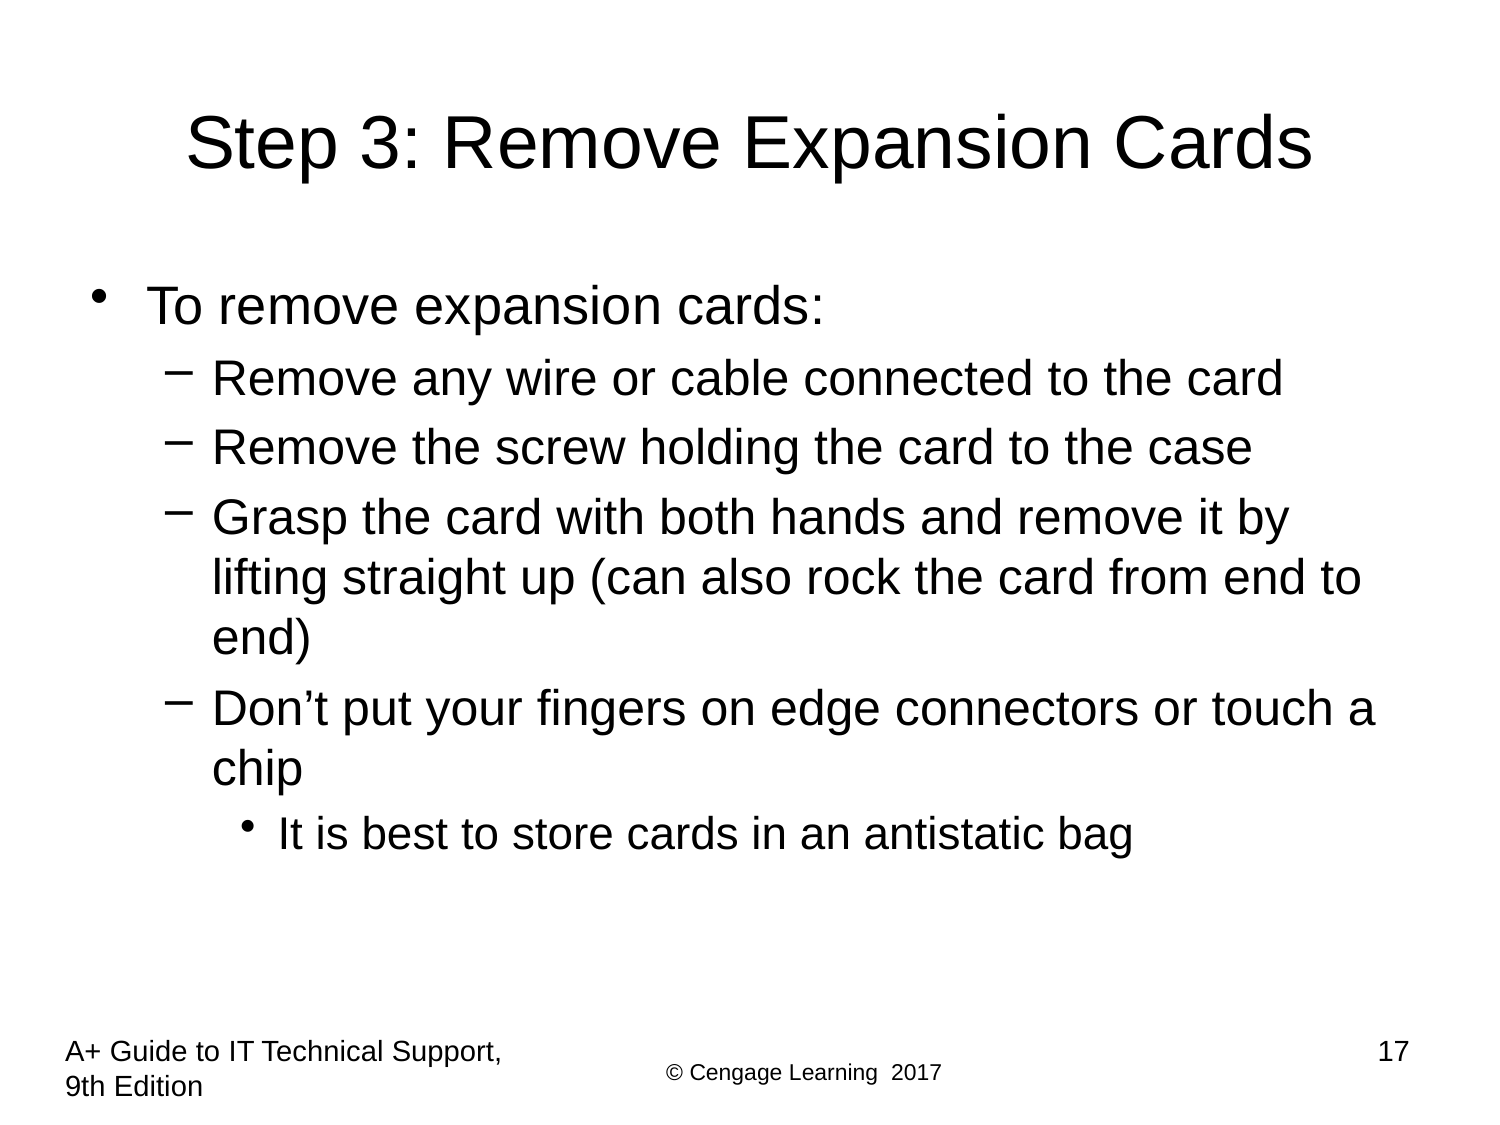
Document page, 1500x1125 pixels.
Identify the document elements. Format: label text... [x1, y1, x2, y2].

slide_number <number> [1074, 1024, 1425, 1103]
title Step 3: Remove Expansion Cards [75, 45, 1425, 233]
list To remove expansion cards: Remove any wire or cable connected to the card Remove the screw holding the card to the case Grasp the card with both hands and remove it by lifting straight up (can also rock the card from end to end) Don’t put your fingers on edge connectors or touch a chip It is best to store cards in an antistatic bag [75, 262, 1425, 1005]
footer A+ Guide to IT Technical Support, 9th Edition [50, 1025, 550, 1104]
